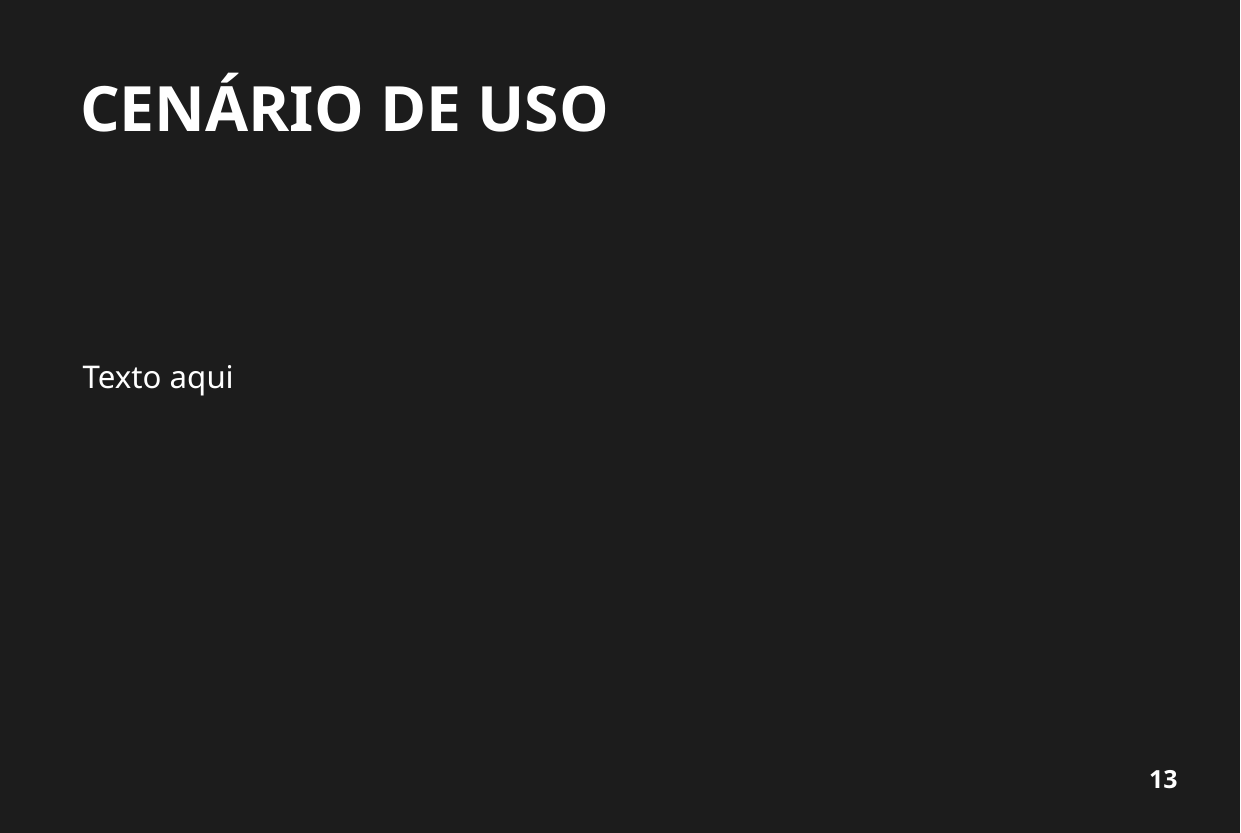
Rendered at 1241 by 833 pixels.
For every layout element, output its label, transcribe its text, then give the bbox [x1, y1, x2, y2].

title 13 [1133, 756, 1193, 802]
text_box Texto aqui [82, 355, 1134, 537]
title CENÁRIO DE USO [80, 26, 1156, 188]
